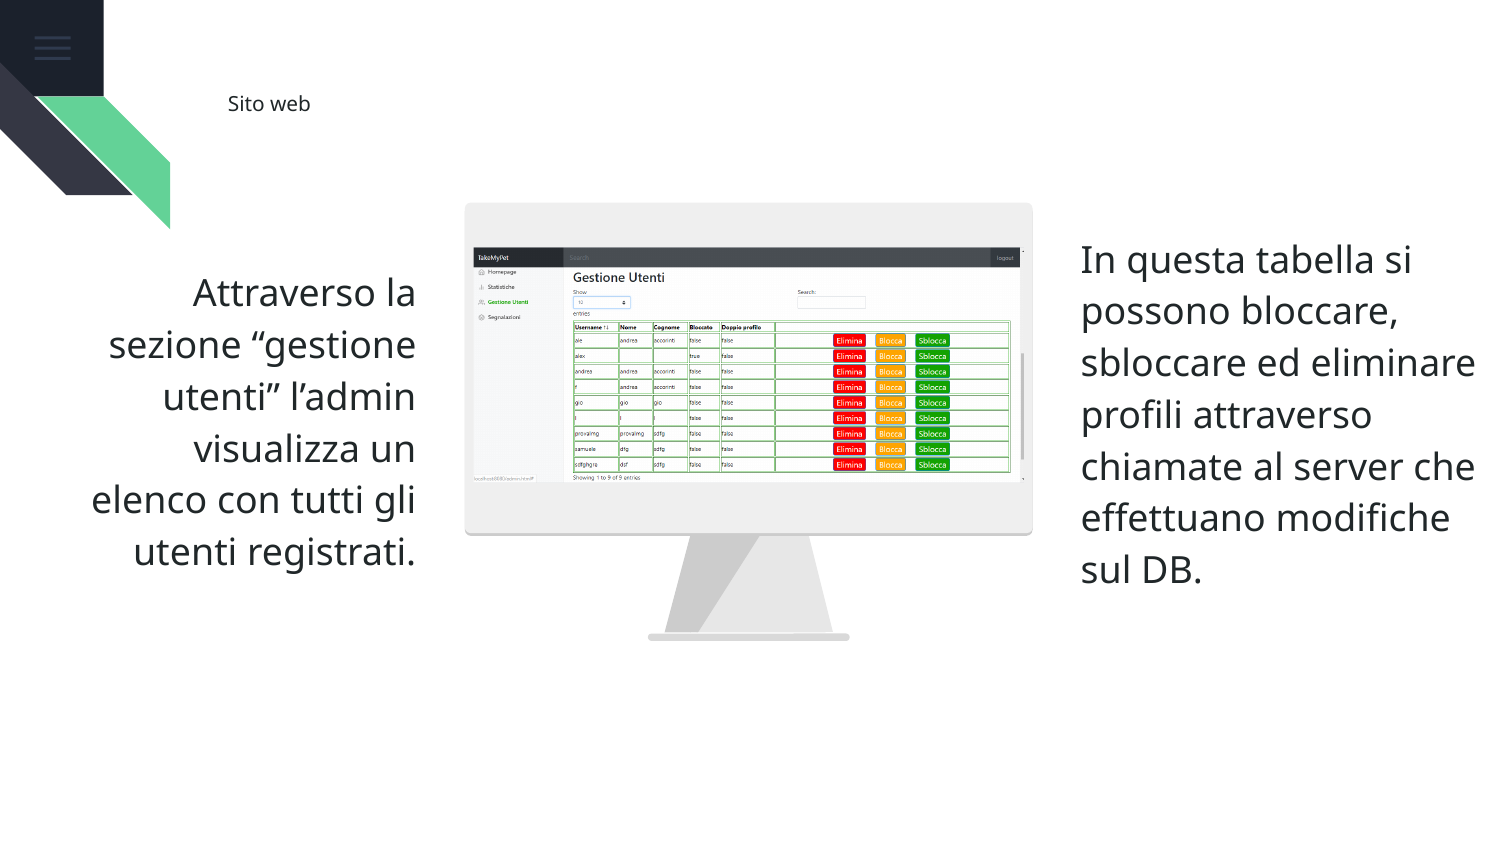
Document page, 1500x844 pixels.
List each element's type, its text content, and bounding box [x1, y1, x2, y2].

title Sito web [212, 75, 706, 160]
text_box [464, 202, 1033, 641]
list In questa tabella si possono bloccare, sbloccare ed eliminare profili attraverso chiamate al server che effettuano modifiche sul DB. [1065, 213, 1500, 630]
title Attraverso la sezione “gestione utenti” l’admin visualizza un elenco con tutti gli utenti registrati. [0, 247, 432, 755]
picture [473, 247, 1024, 483]
